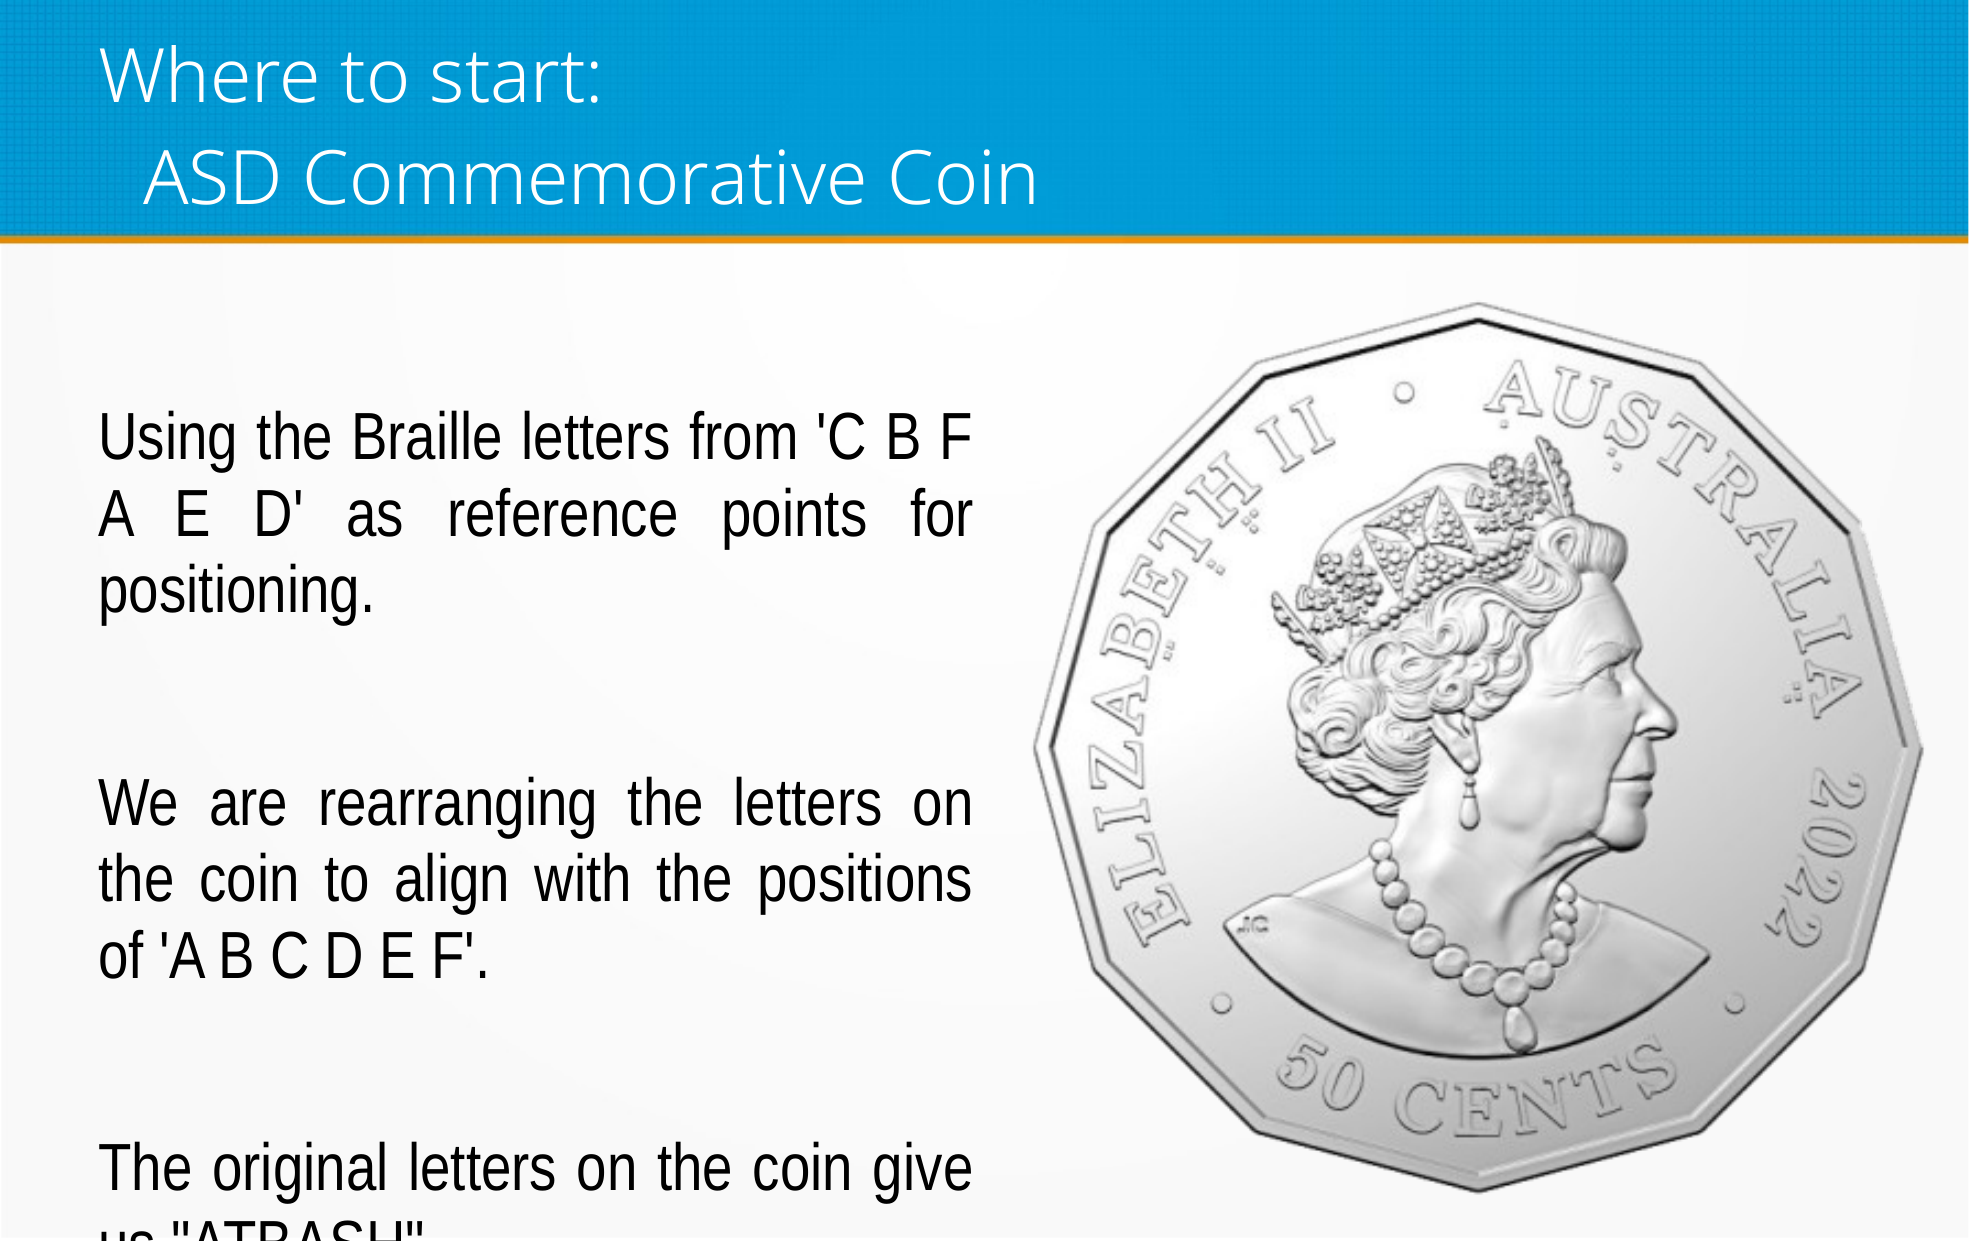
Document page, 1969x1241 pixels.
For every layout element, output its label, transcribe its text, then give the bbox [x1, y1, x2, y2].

picture [204, 1227, 213, 1241]
picture [307, 1227, 316, 1241]
picture [0, 233, 1969, 1241]
list Using the Braille letters from 'C B F A E D' as reference points for positioning. We are rearranging the letters on the coin to align with the positions of 'A B C D E F'. The original letters on the coin give us "ATBASH". [98, 315, 976, 1156]
title Where to start: ASD Commemorative Coin [98, 19, 1870, 227]
picture [266, 1226, 282, 1241]
